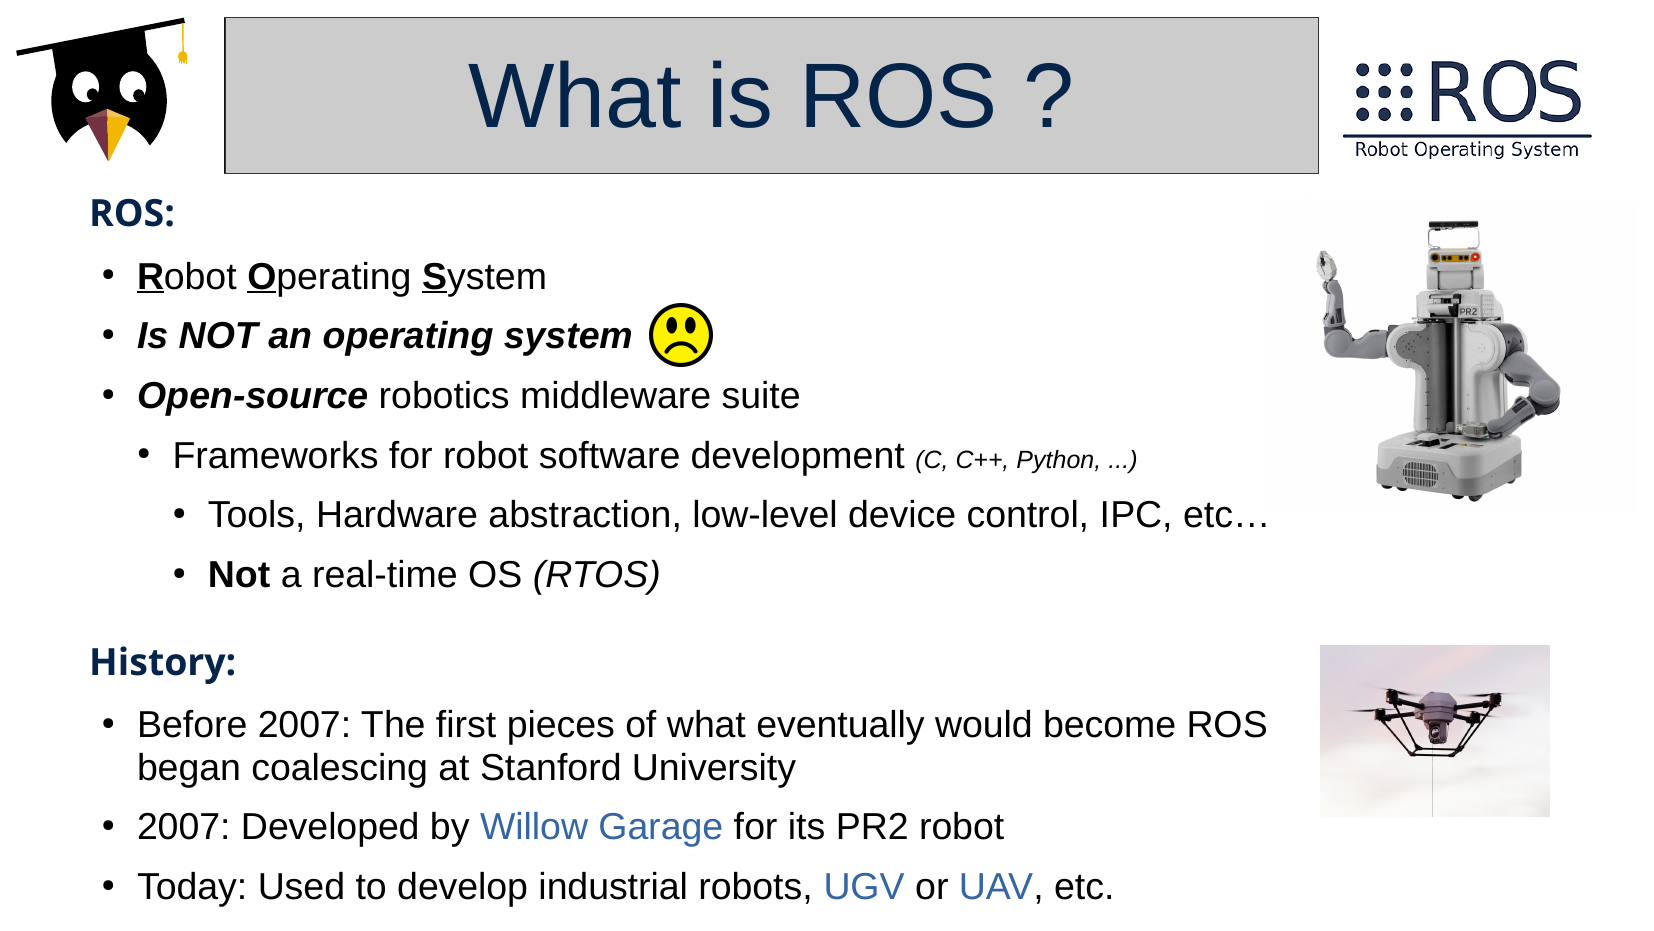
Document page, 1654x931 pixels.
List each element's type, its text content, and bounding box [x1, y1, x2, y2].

text_box Robot Operating System Is NOT an operating system Open-source robotics middleware suite Frameworks for robot software development (C, C++, Python, ...) Tools, Hardware abstraction, low-level device control, IPC, etc… Not a real-time OS (RTOS) [86, 247, 1337, 652]
picture [16, 17, 188, 161]
title What is ROS ? [225, 17, 1319, 174]
text_box ROS: [74, 181, 1013, 247]
picture [1320, 645, 1550, 818]
picture [1263, 201, 1637, 513]
text_box History: [74, 630, 1013, 696]
picture [649, 303, 713, 367]
text_box Before 2007: The first pieces of what eventually would become ROS began coalescing at Stanford University 2007: Developed by Willow Garage for its PR2 robot Today: Used to develop industrial robots, UGV or UAV, etc. [86, 696, 1337, 915]
picture [1305, 21, 1630, 199]
